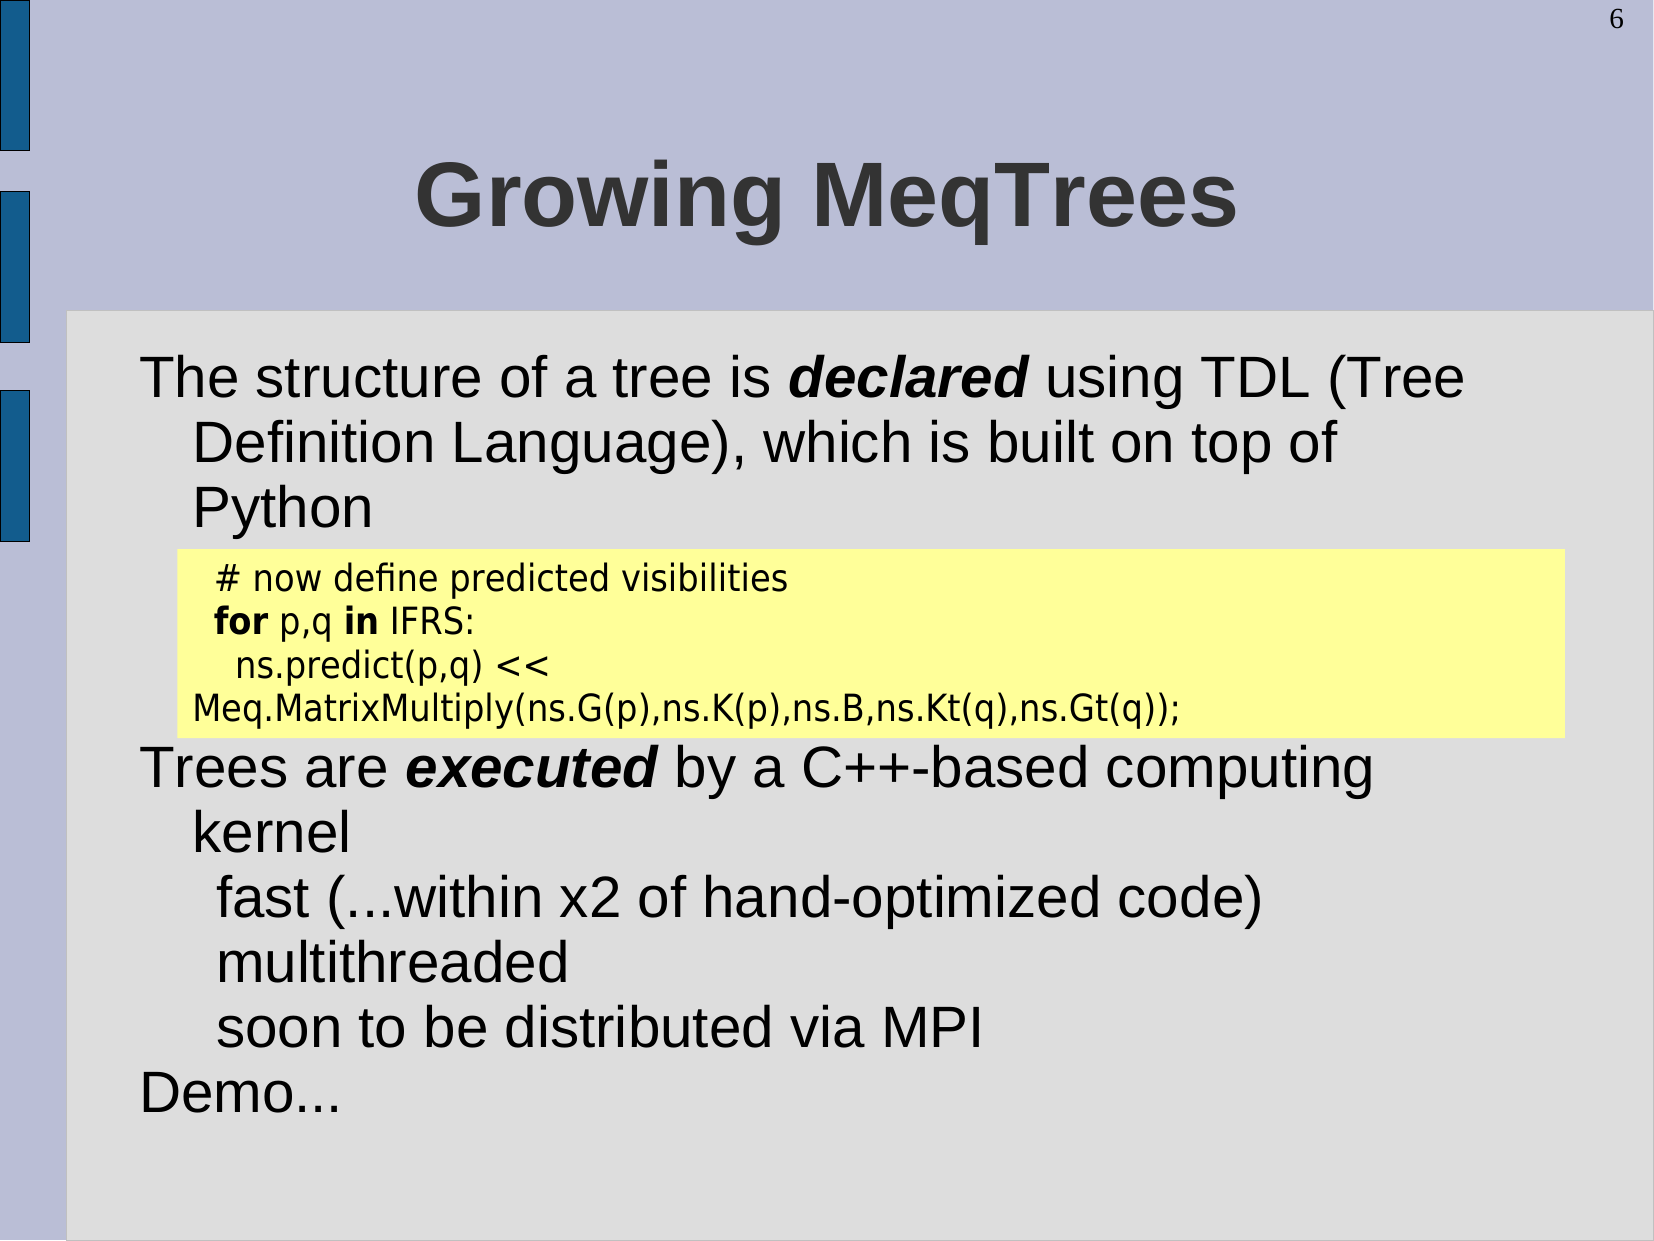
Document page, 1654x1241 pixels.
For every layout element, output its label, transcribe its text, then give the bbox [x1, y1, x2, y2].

title Growing MeqTrees [121, 98, 1534, 291]
list The structure of a tree is declared using TDL (Tree Definition Language), which is built on top of Python Trees are executed by a C++-based computing kernel fast (...within x2 of hand-optimized code) multithreaded soon to be distributed via MPI Demo... [121, 344, 1534, 1158]
text_box # now define predicted visibilities for p,q in IFRS: ns.predict(p,q) << Meq.MatrixMultiply(ns.G(p),ns.K(p),ns.B,ns.Kt(q),ns.Gt(q)); [177, 549, 1565, 739]
